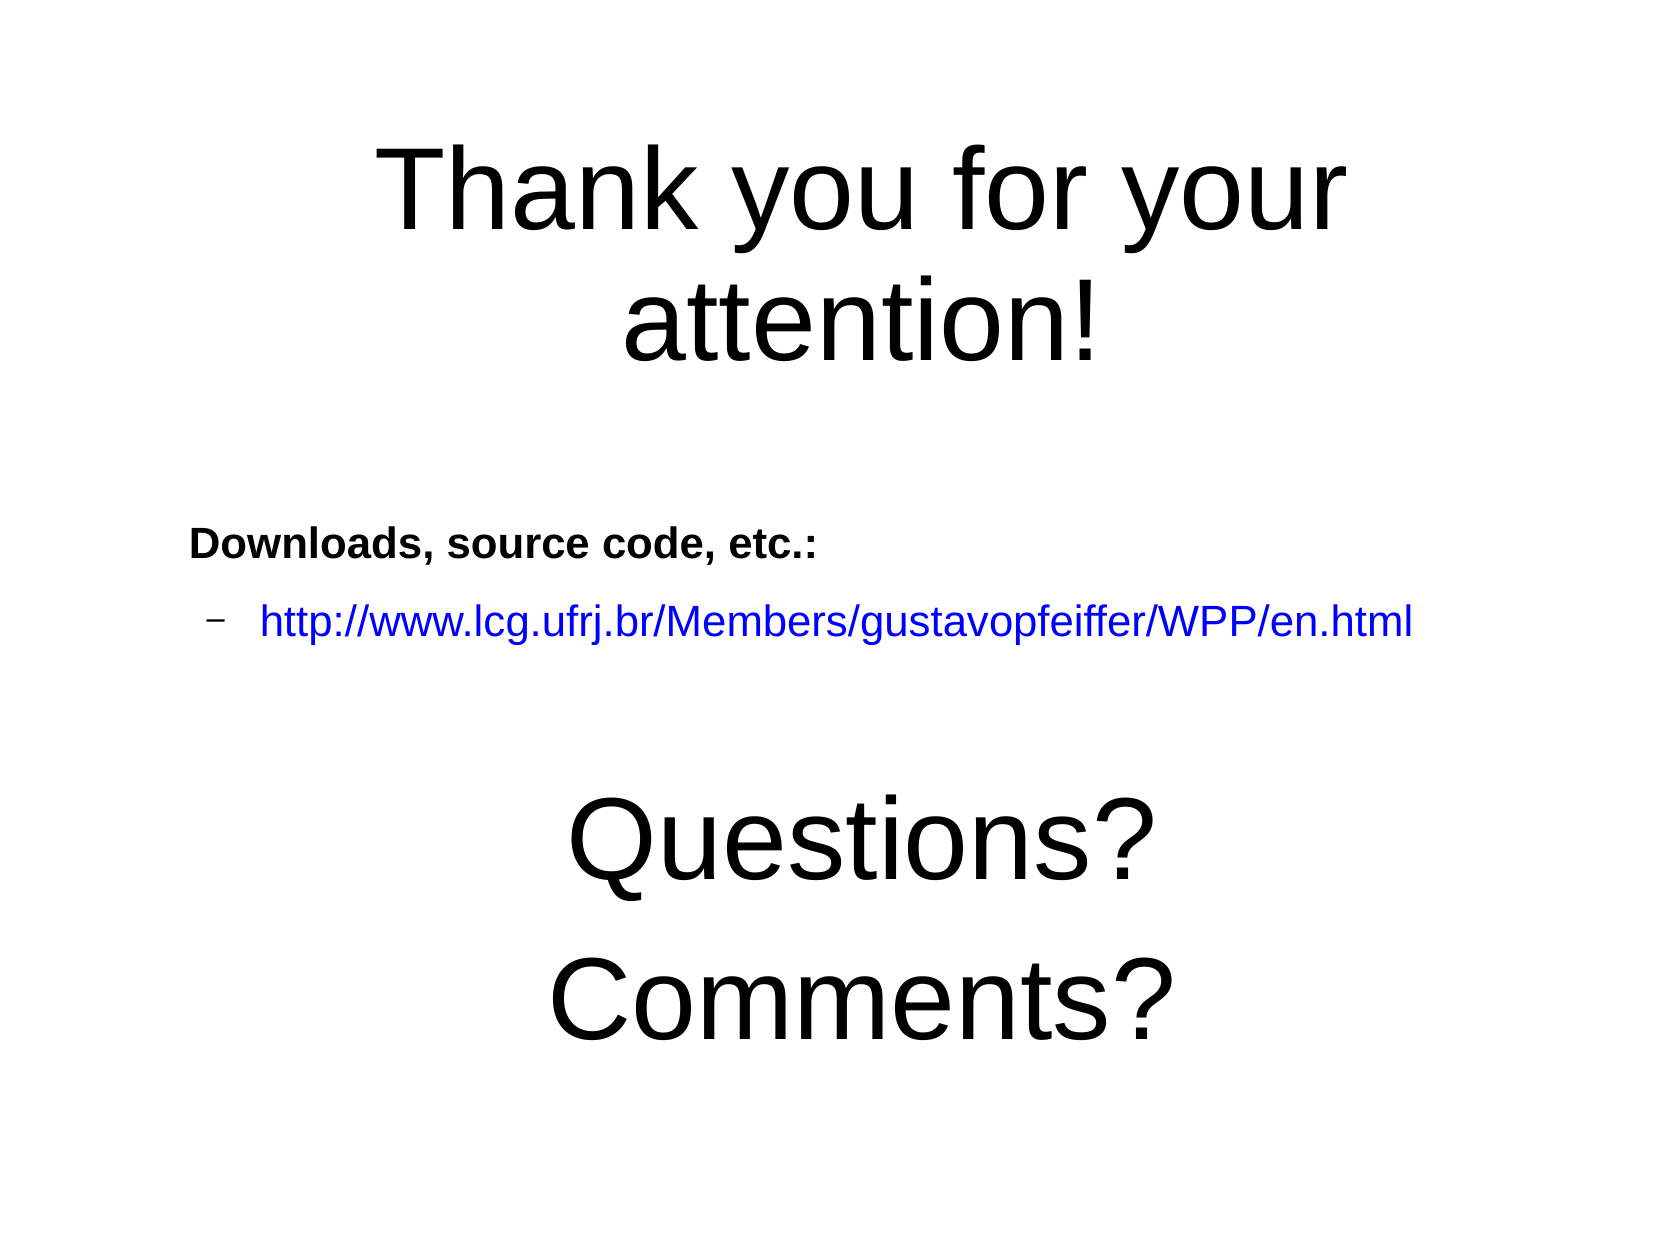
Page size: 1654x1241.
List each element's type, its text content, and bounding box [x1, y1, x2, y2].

list Thank you for your attention! Downloads, source code, etc.: http://www.lcg.ufrj.br/Members/gustavopfeiffer/WPP/en.html Questions? Comments? [118, 124, 1536, 1152]
